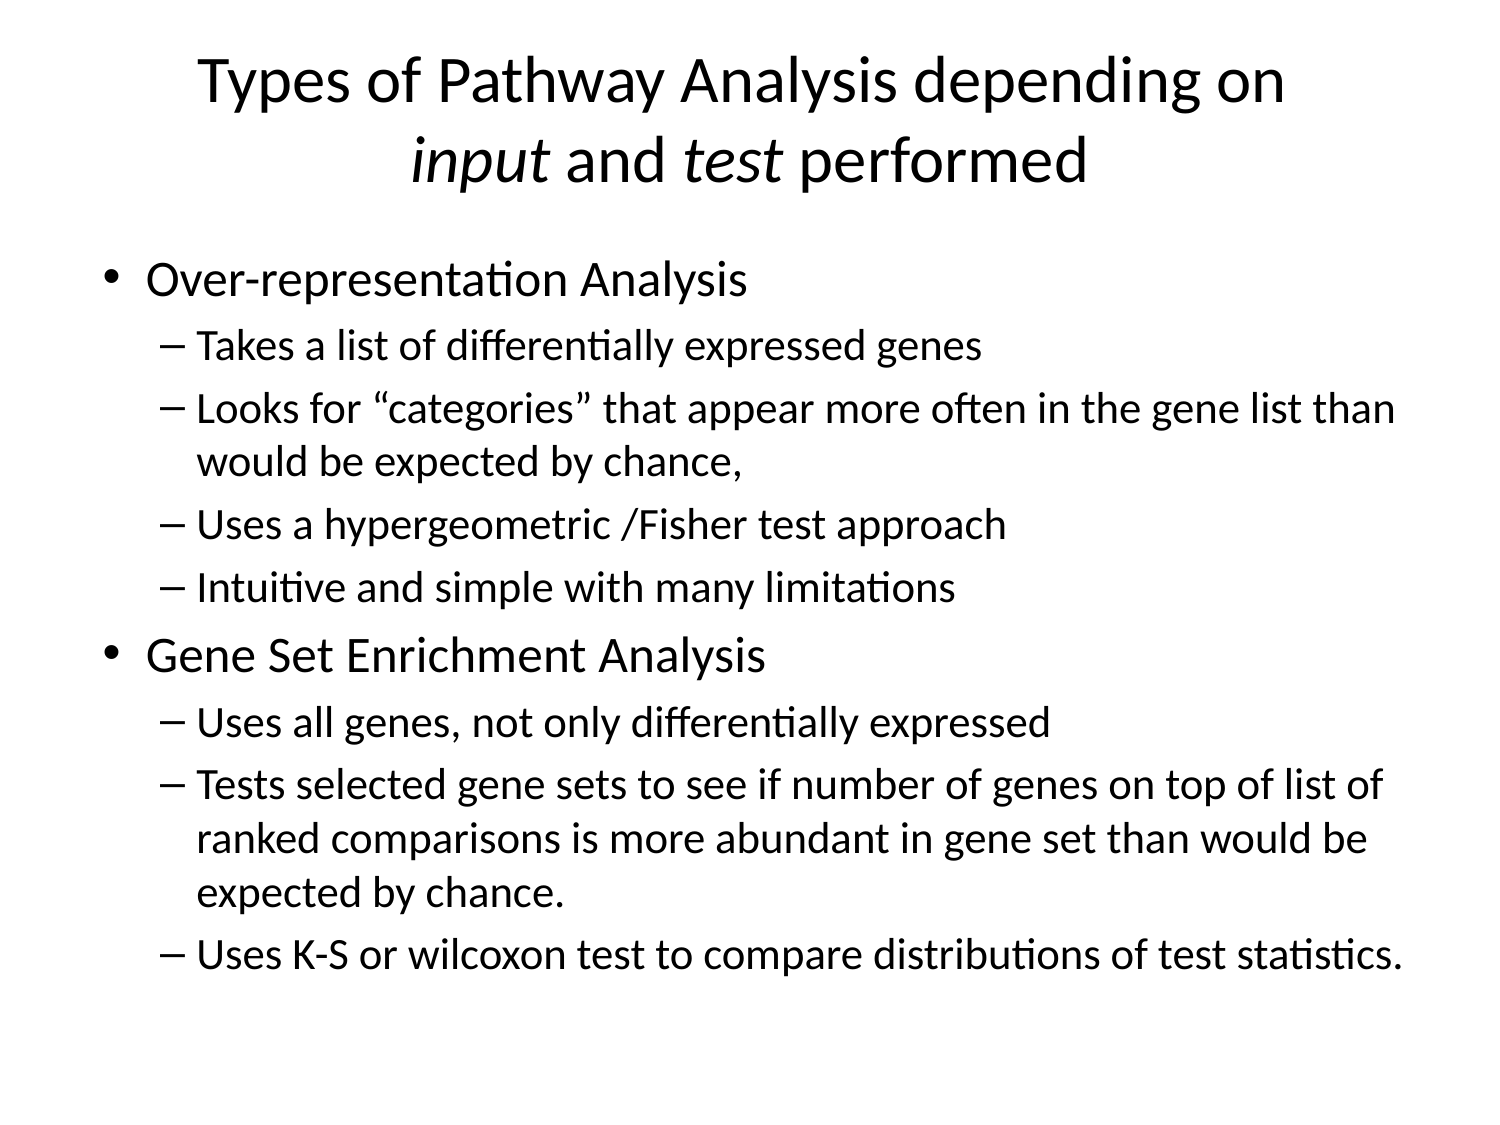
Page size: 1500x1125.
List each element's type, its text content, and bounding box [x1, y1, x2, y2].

list Over-representation Analysis Takes a list of differentially expressed genes Looks for “categories” that appear more often in the gene list than would be expected by chance, Uses a hypergeometric /Fisher test approach Intuitive and simple with many limitations Gene Set Enrichment Analysis Uses all genes, not only differentially expressed Tests selected gene sets to see if number of genes on top of list of ranked comparisons is more abundant in gene set than would be expected by chance. Uses K-S or wilcoxon test to compare distributions of test statistics. [87, 237, 1438, 1043]
title Types of Pathway Analysis depending on input and test performed [75, 45, 1425, 188]
